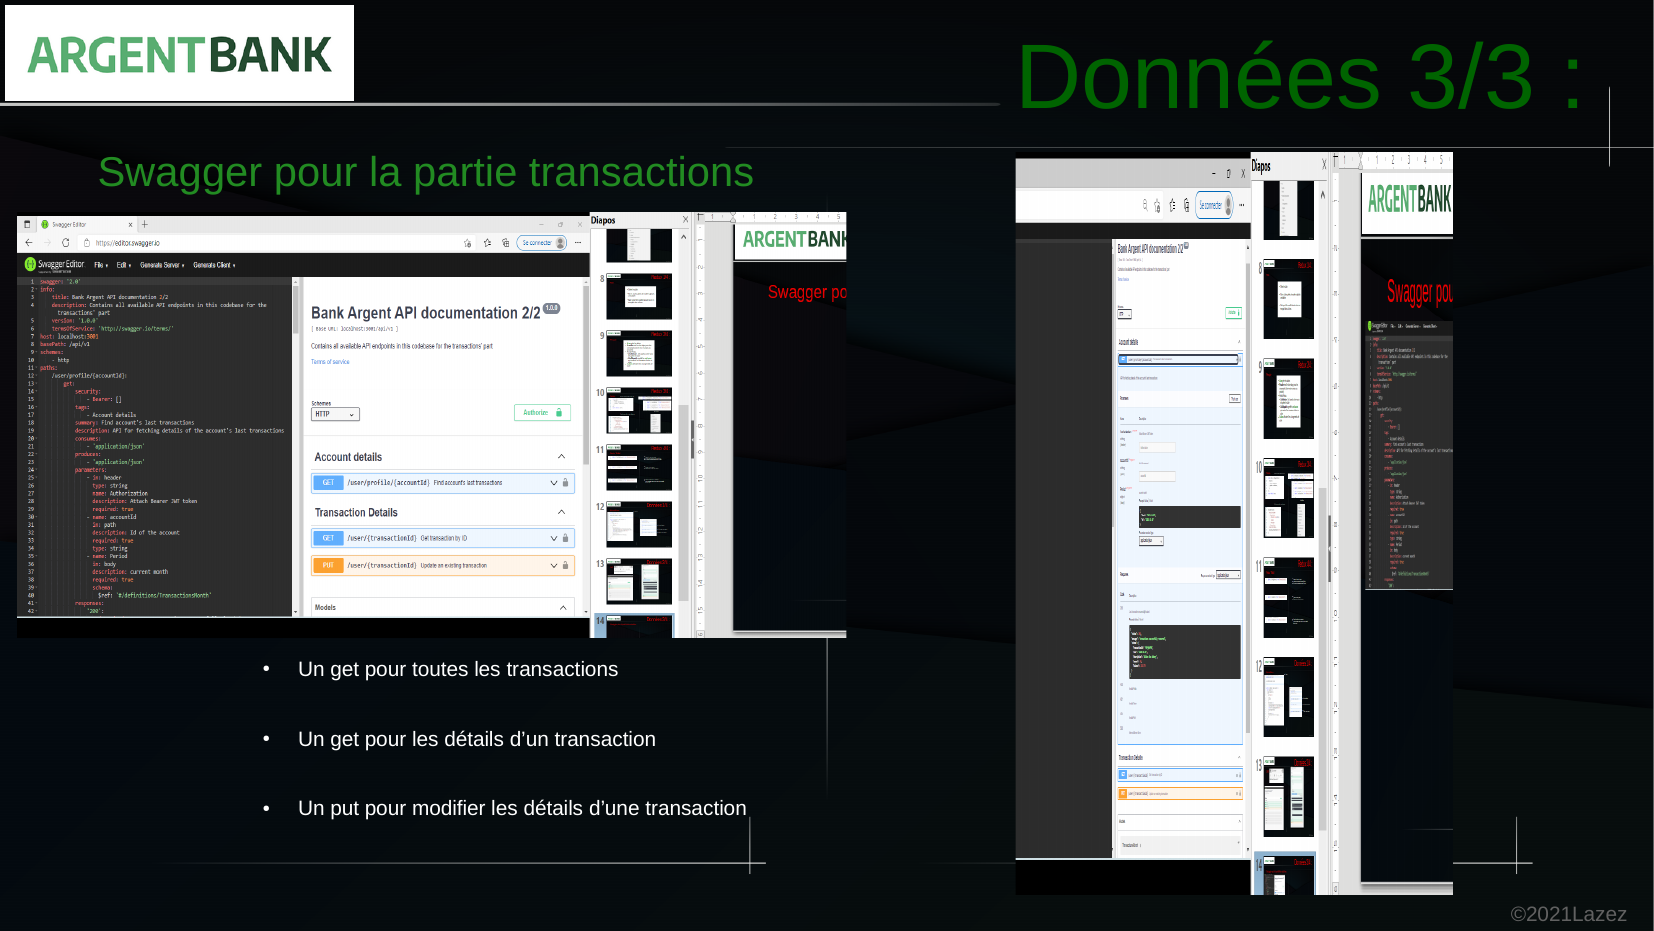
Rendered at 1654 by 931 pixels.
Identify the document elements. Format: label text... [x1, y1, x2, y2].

text_box ©2021Lazez [1496, 895, 1654, 931]
text_box Swagger pour la partie transactions [82, 141, 815, 212]
title Données 3/3 : [1015, 23, 1607, 130]
text_box Un get pour toutes les transactions Un get pour les détails d’un transaction Un put pour modifier les détails d’une transaction [248, 533, 827, 898]
picture [0, 0, 1654, 931]
